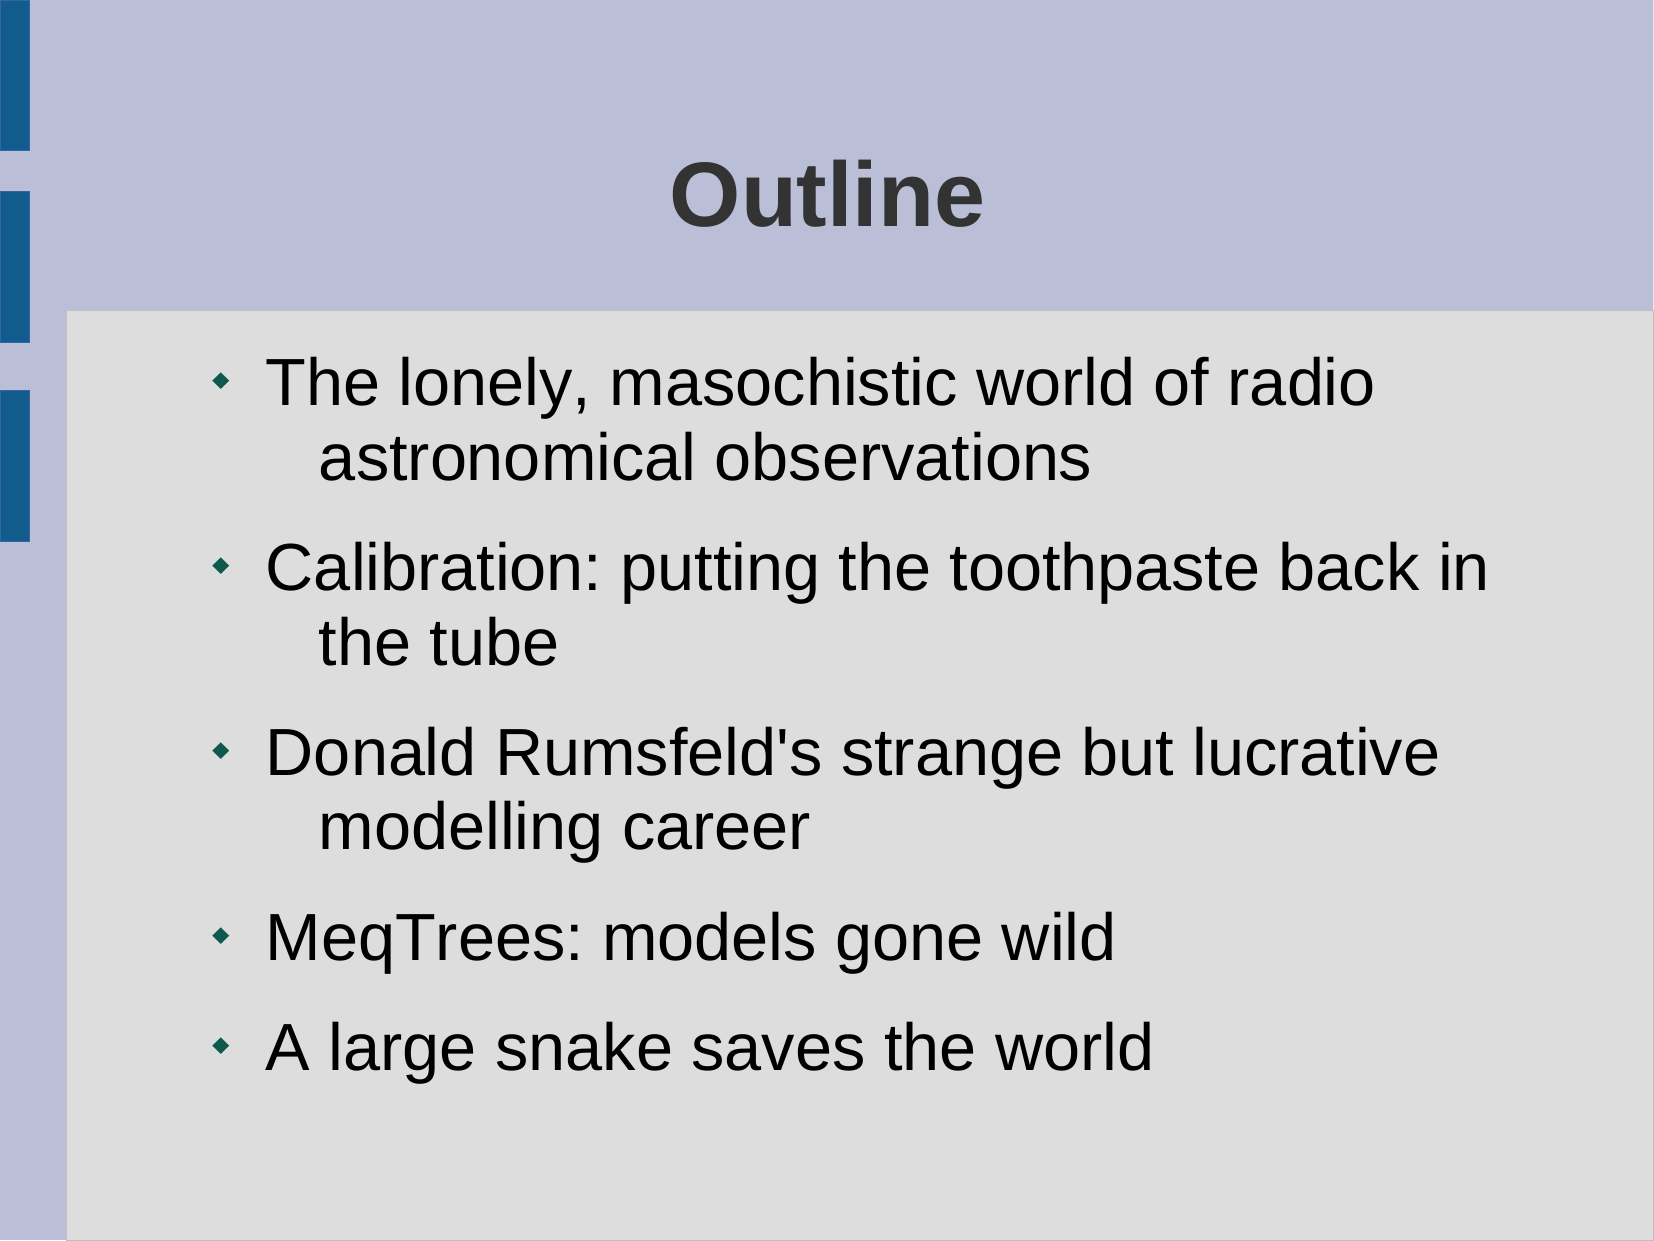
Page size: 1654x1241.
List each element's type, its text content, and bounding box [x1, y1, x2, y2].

list The lonely, masochistic world of radio astronomical observations Calibration: putting the toothpaste back in the tube Donald Rumsfeld's strange but lucrative modelling career MeqTrees: models gone wild A large snake saves the world [177, 344, 1534, 1127]
title Outline [121, 91, 1534, 299]
